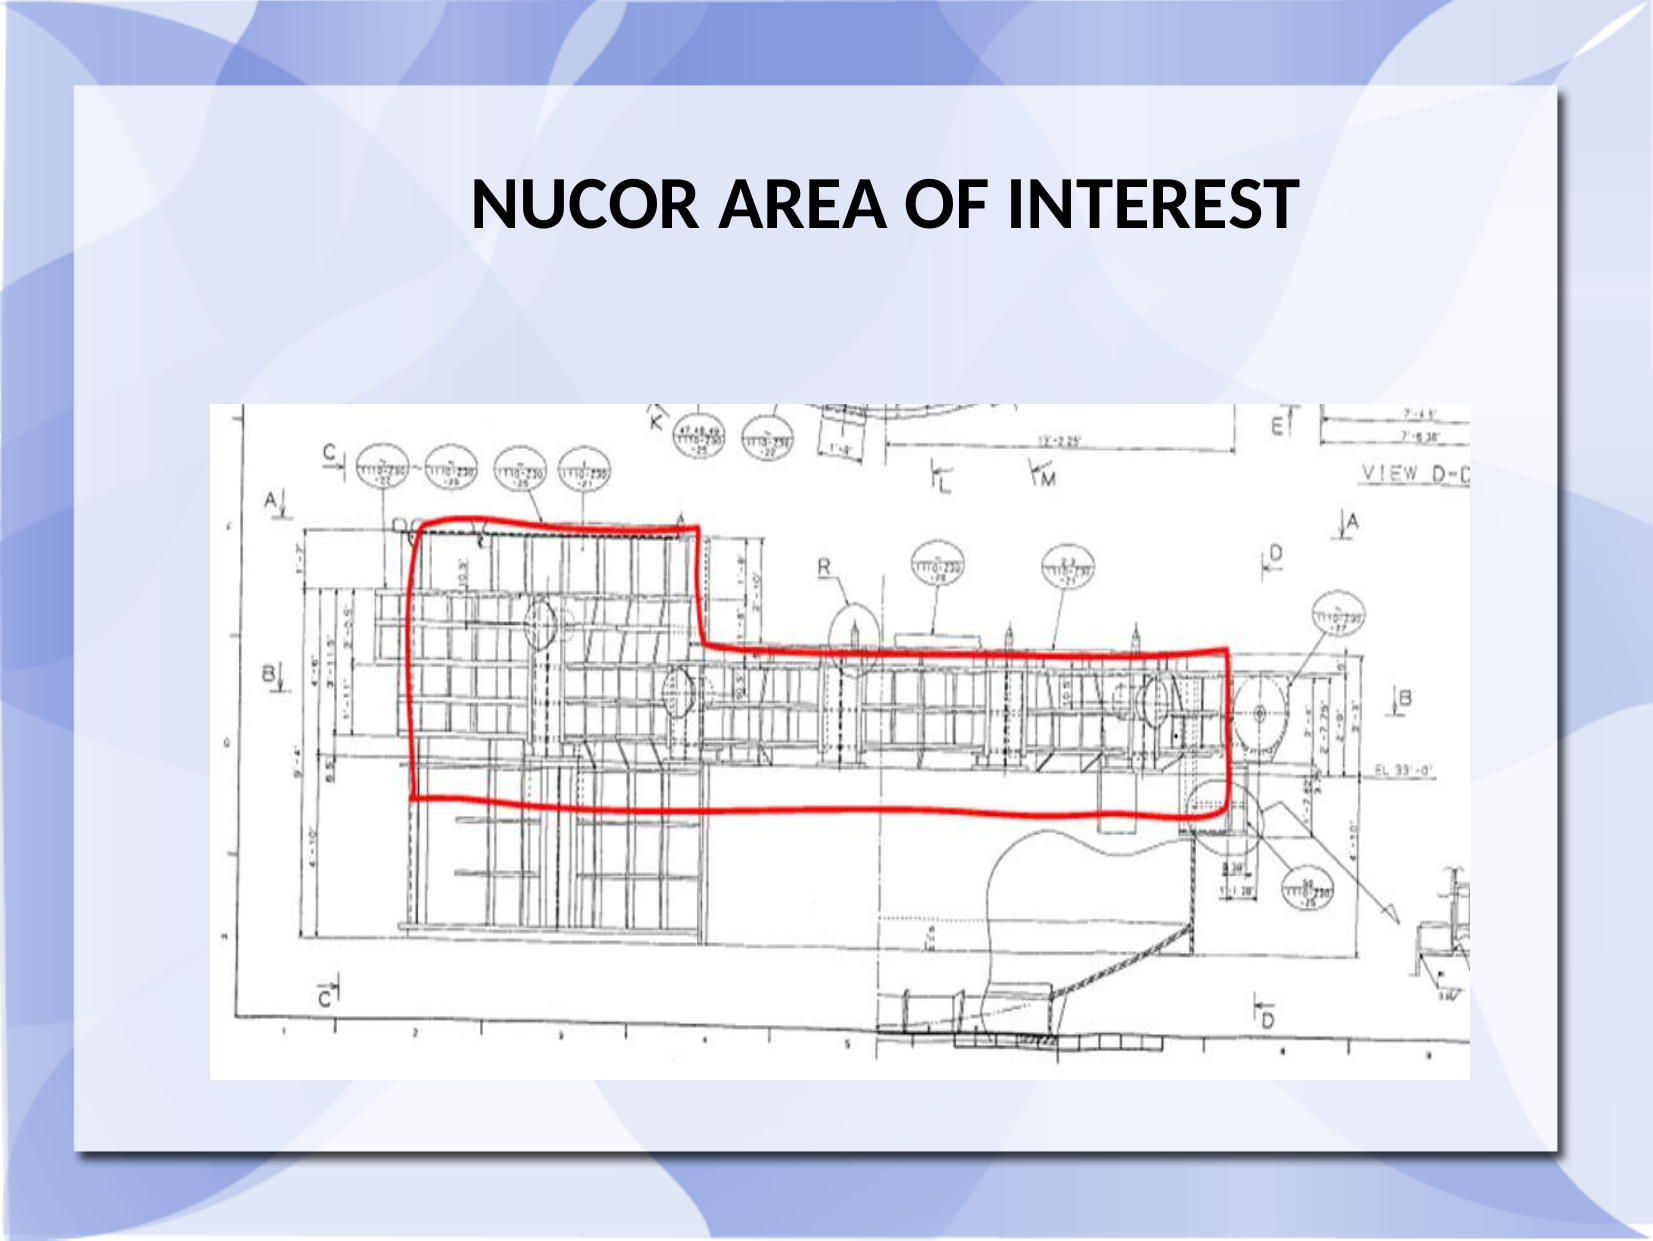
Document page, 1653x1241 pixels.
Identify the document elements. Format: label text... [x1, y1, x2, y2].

title NUCOR AREA OF INTEREST [230, 112, 1542, 327]
picture [0, 0, 1653, 1241]
